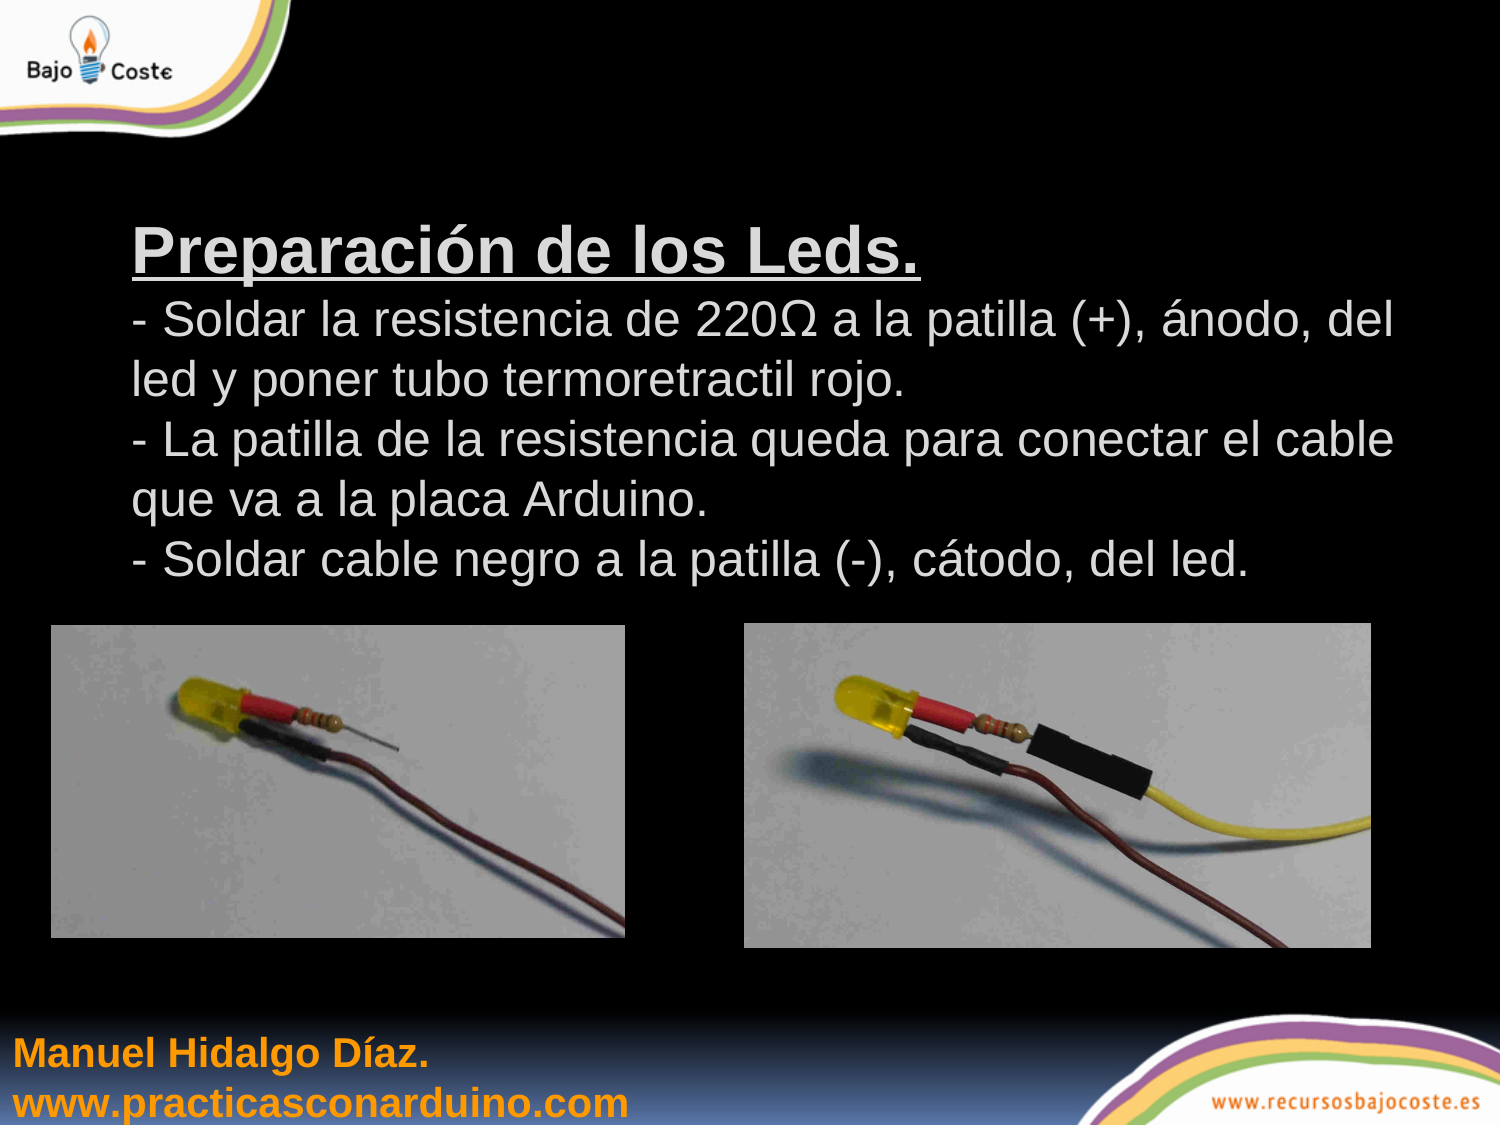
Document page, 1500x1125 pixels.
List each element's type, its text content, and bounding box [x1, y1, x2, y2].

text_box Manuel Hidalgo Díaz. www.practicasconarduino.com [0, 1017, 683, 1125]
text_box Preparación de los Leds. - Soldar la resistencia de 220Ω a la patilla (+), ánodo, del led y poner tubo termoretractil rojo. - La patilla de la resistencia queda para conectar el cable que va a la placa Arduino. - Soldar cable negro a la patilla (-), cátodo, del led. [117, 199, 1416, 961]
picture [0, 0, 1500, 1125]
